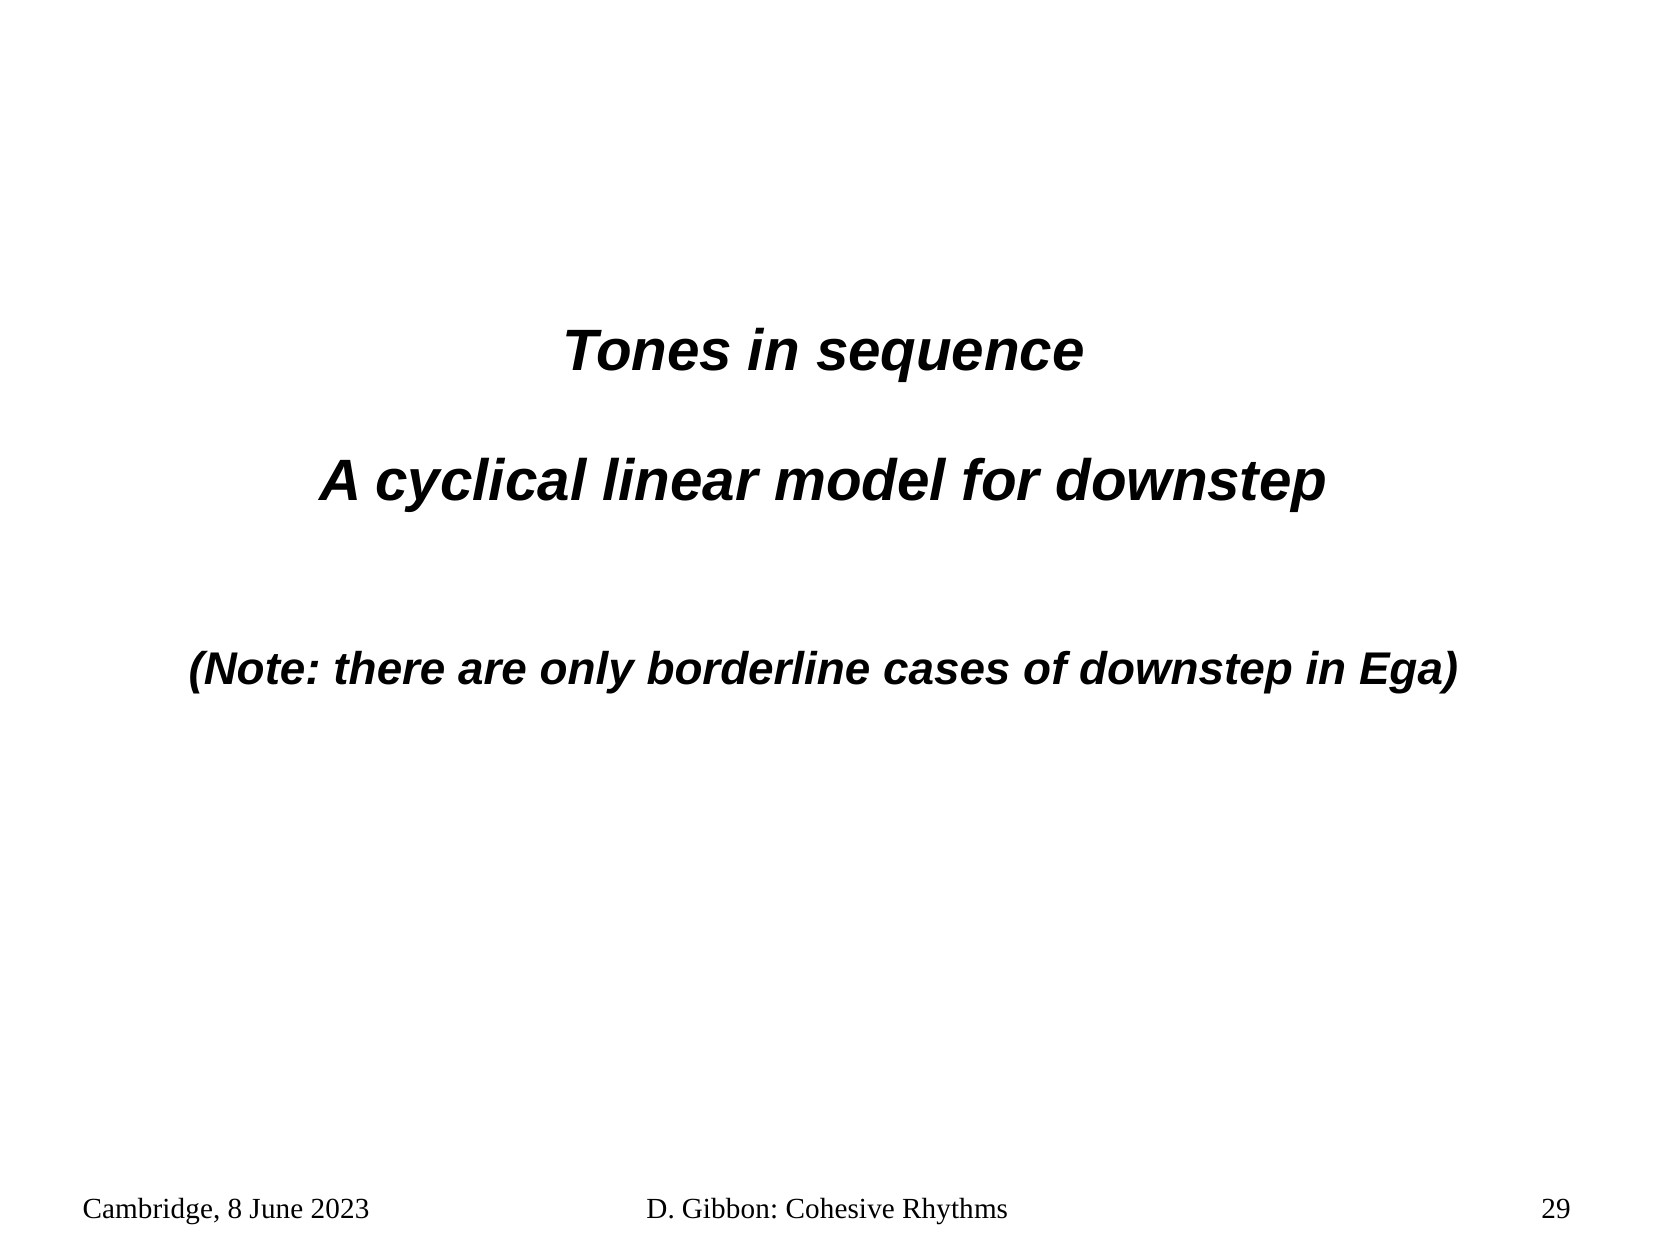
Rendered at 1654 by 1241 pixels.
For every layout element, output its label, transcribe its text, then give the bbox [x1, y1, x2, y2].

title Tones in sequence A cyclical linear model for downstep (Note: there are only borderline cases of downstep in Ega) [11, 317, 1636, 695]
